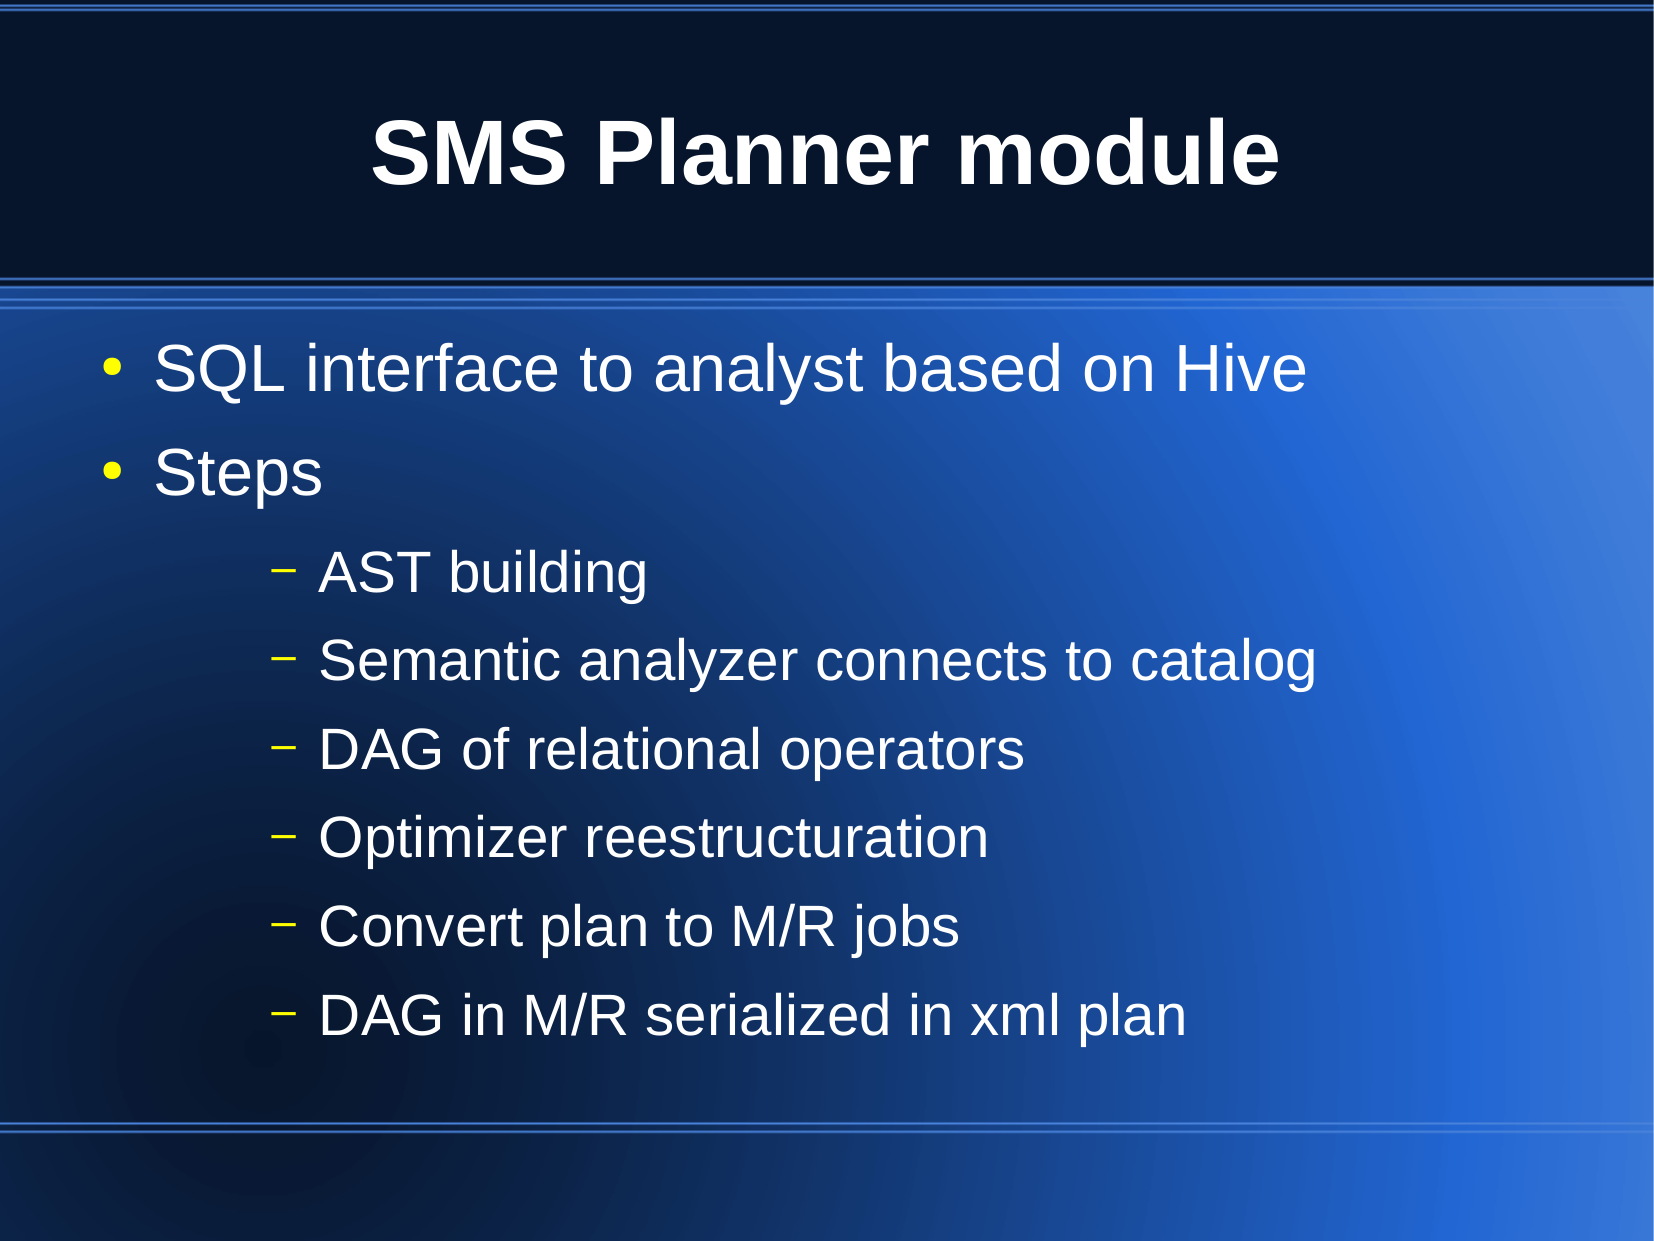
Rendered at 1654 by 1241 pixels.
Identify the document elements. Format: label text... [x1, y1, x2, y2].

list SQL interface to analyst based on Hive Steps AST building Semantic analyzer connects to catalog DAG of relational operators Optimizer reestructuration Convert plan to M/R jobs DAG in M/R serialized in xml plan [82, 330, 1565, 1145]
picture [0, 0, 1654, 1241]
title SMS Planner module [82, 49, 1571, 257]
